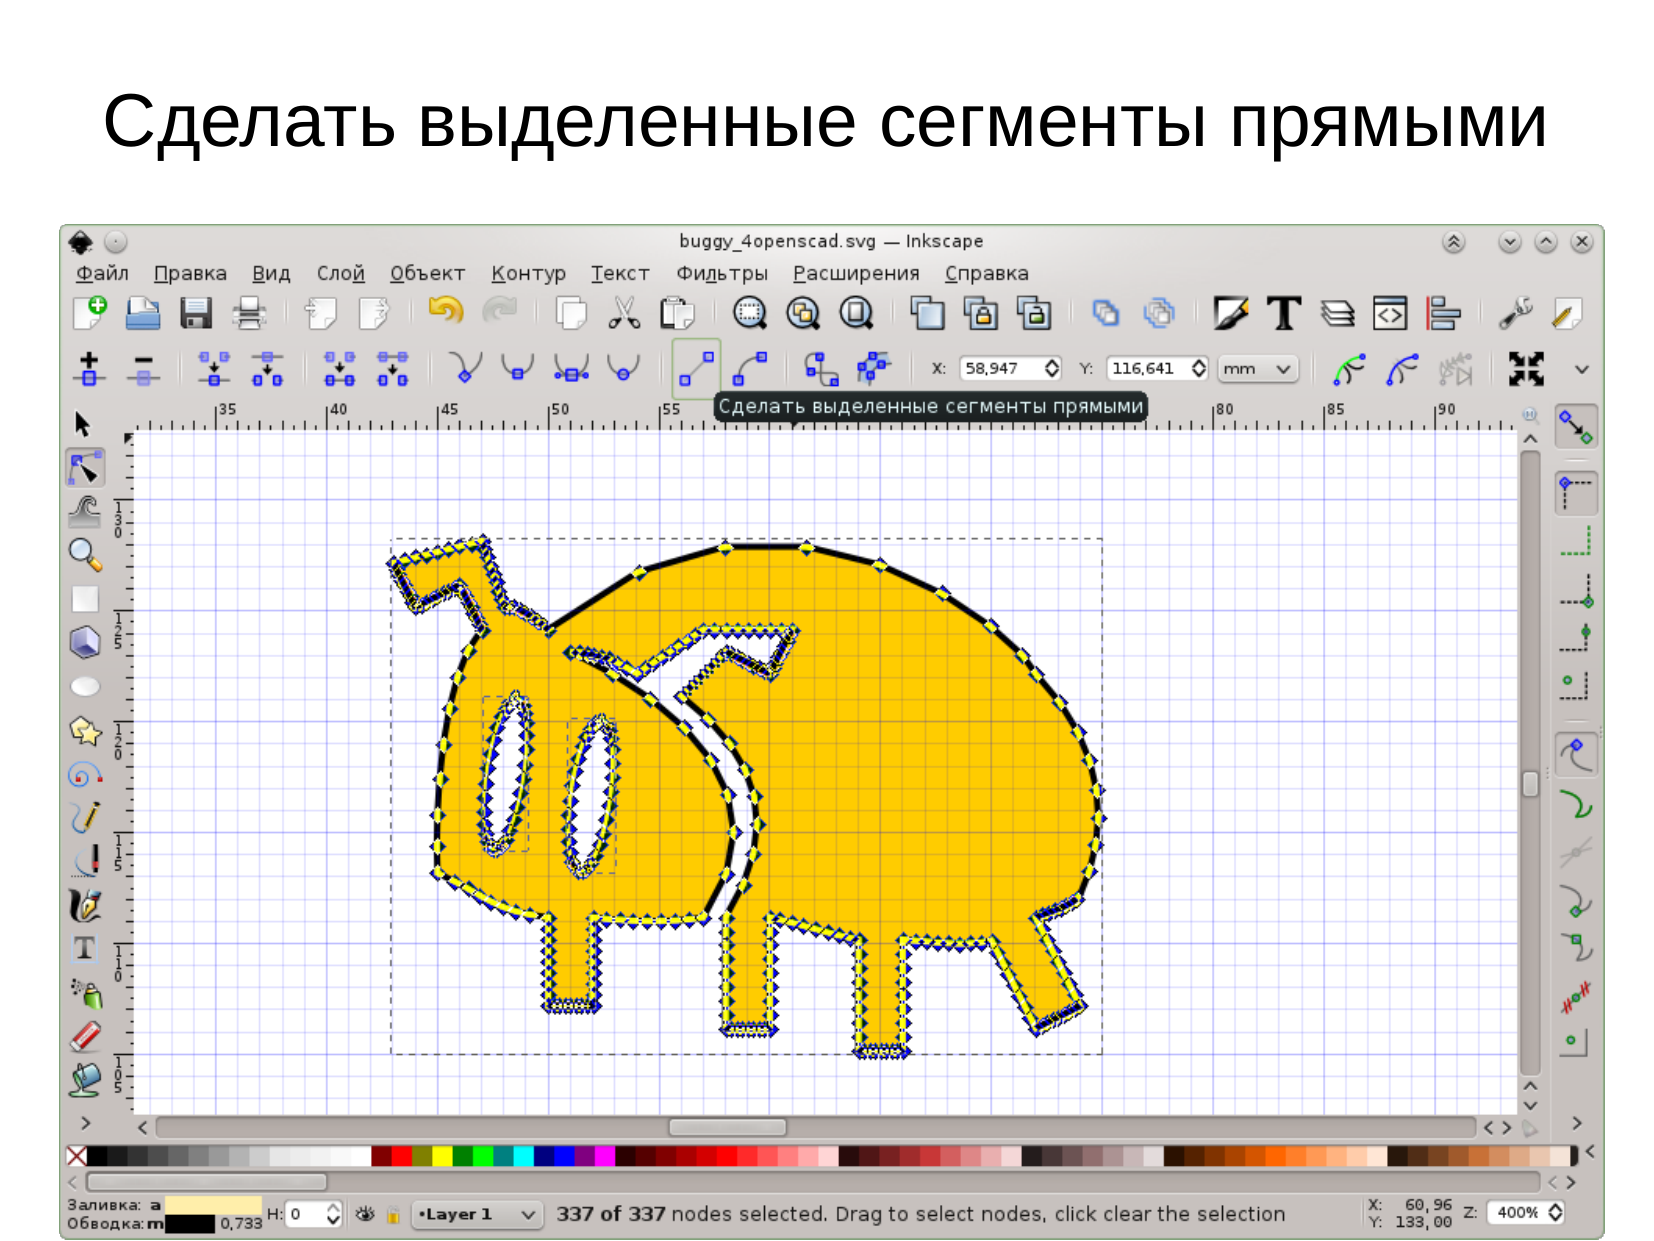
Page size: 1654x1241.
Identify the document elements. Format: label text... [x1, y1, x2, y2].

title Сделать выделенные сегменты прямыми [82, 17, 1571, 224]
picture [59, 224, 1605, 1240]
